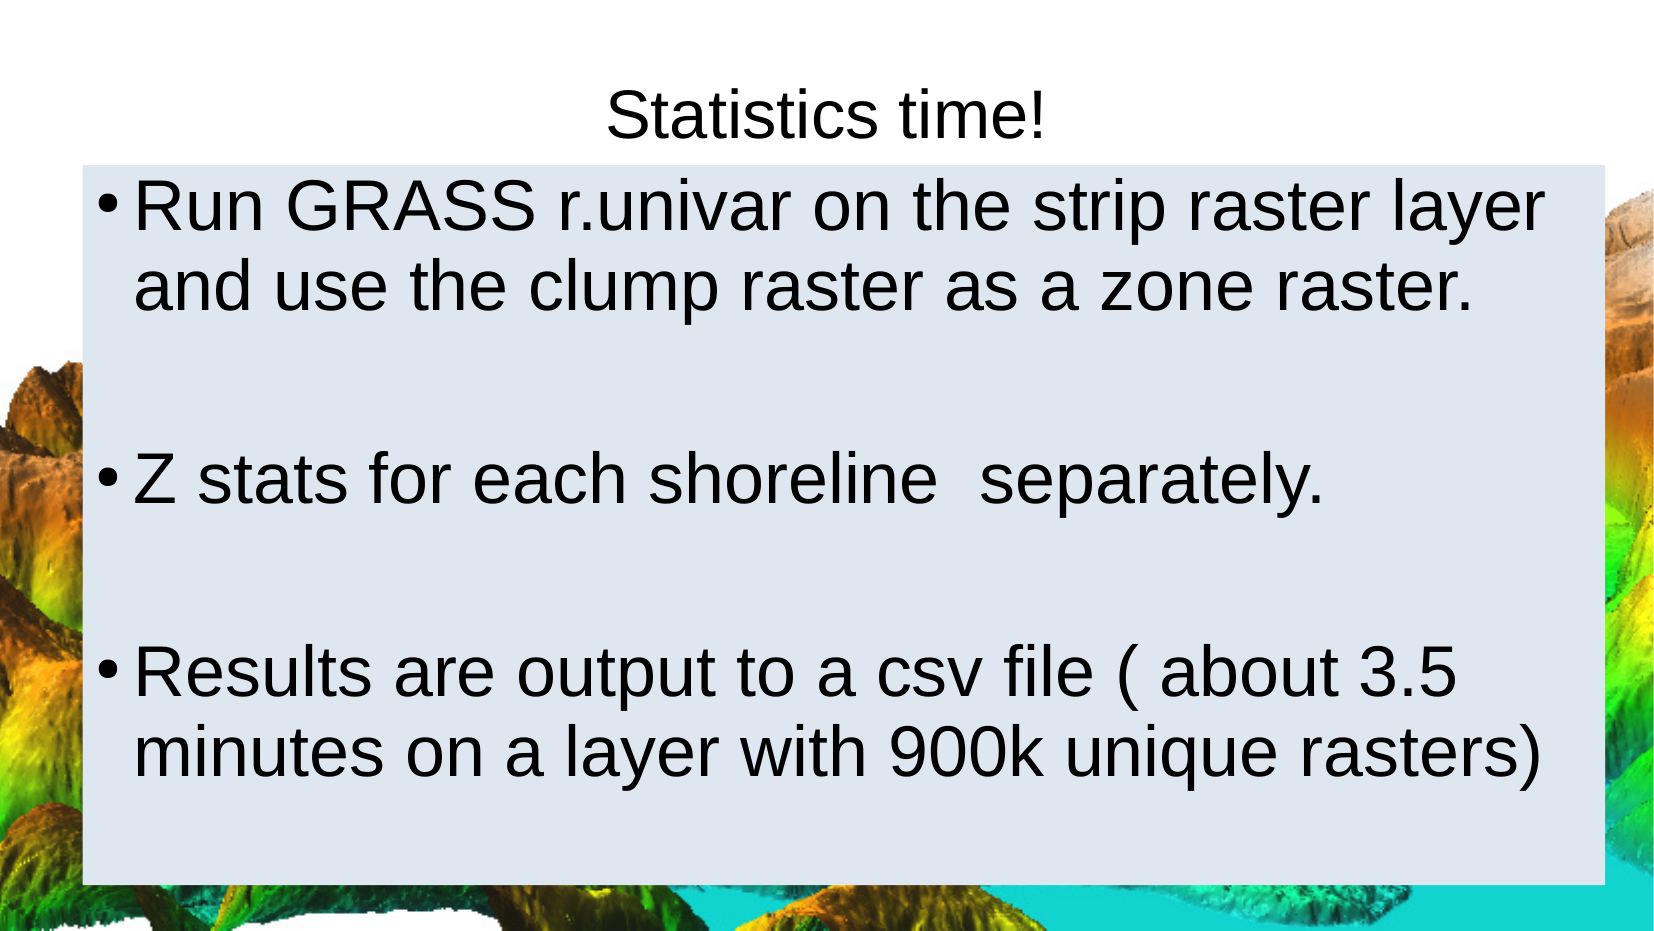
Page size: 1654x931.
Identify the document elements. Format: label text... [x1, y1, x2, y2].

picture [0, 0, 1654, 931]
title Statistics time! [82, 36, 1571, 165]
list Run GRASS r.univar on the strip raster layer and use the clump raster as a zone raster. Z stats for each shoreline separately. Results are output to a csv file ( about 3.5 minutes on a layer with 900k unique rasters) [82, 165, 1606, 886]
